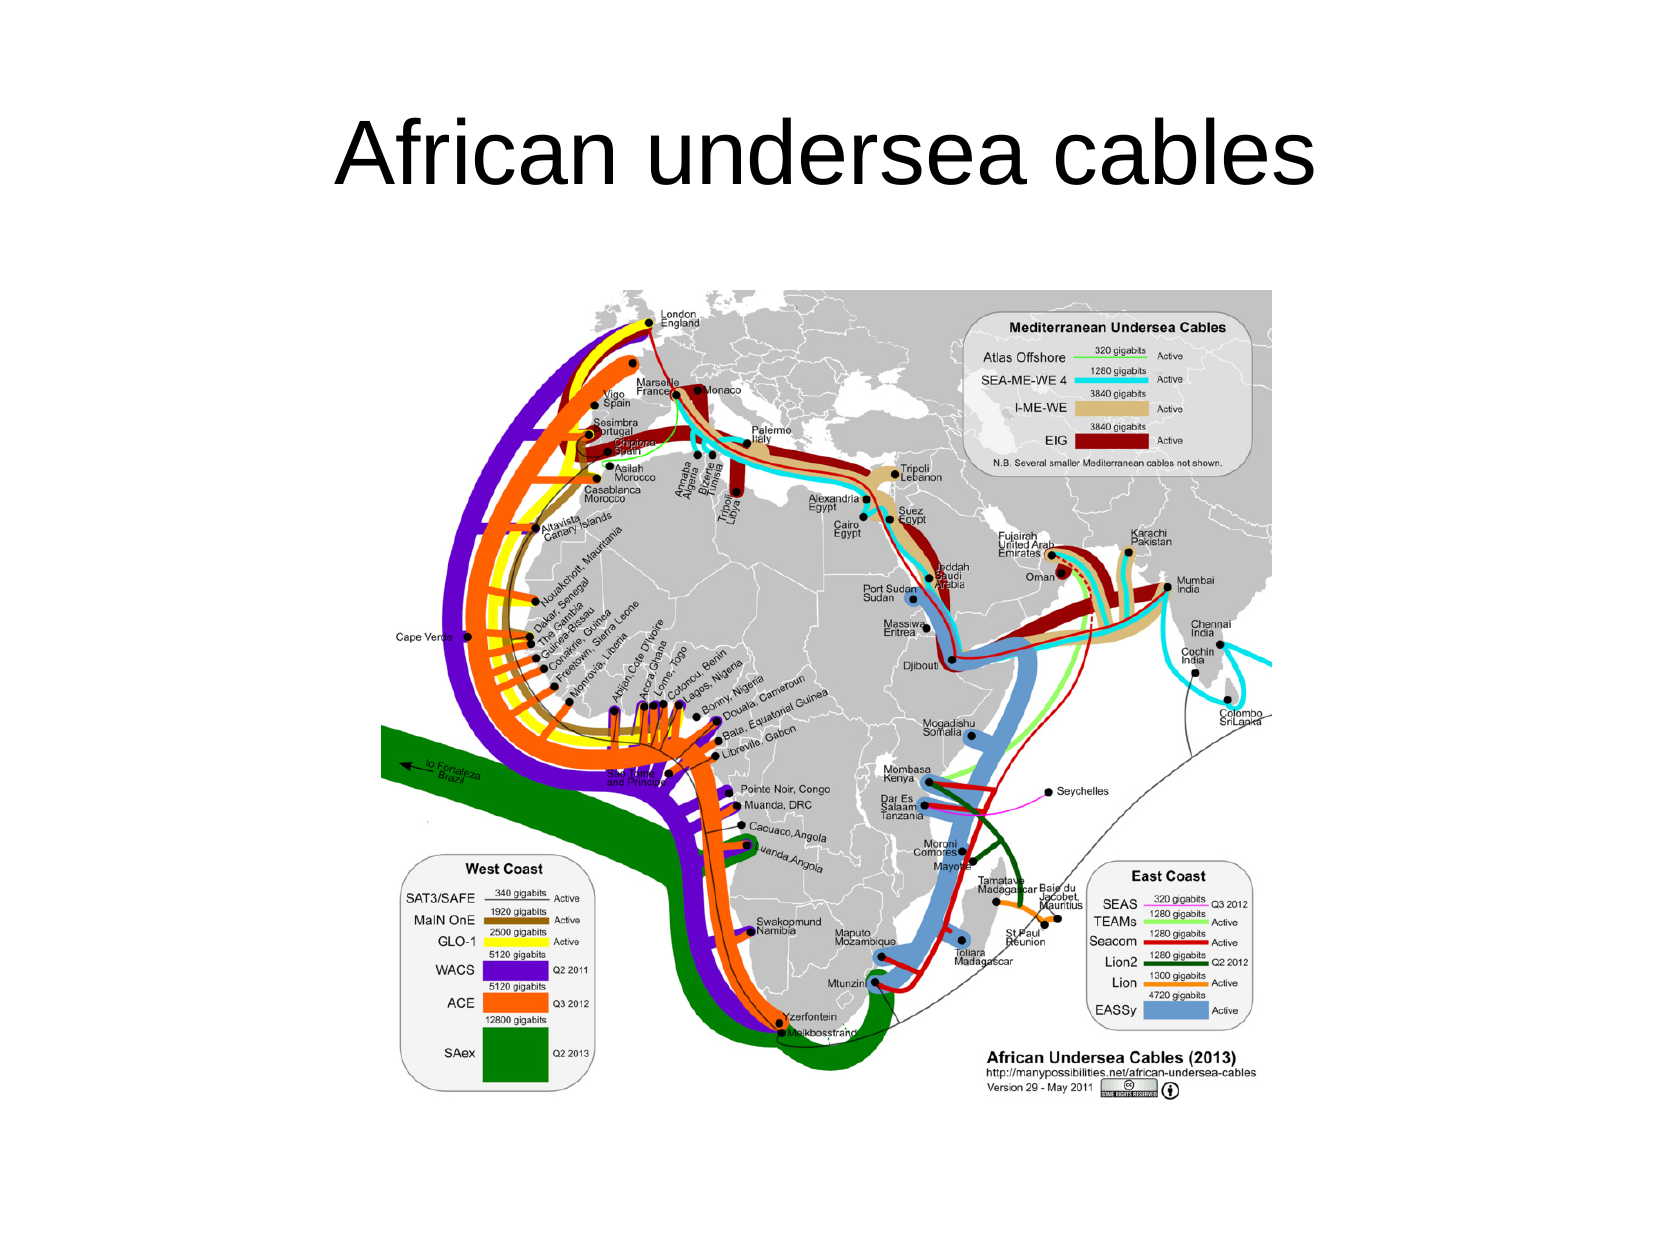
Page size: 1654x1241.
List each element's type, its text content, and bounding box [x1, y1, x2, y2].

picture [381, 290, 1272, 1109]
title African undersea cables [82, 49, 1571, 257]
